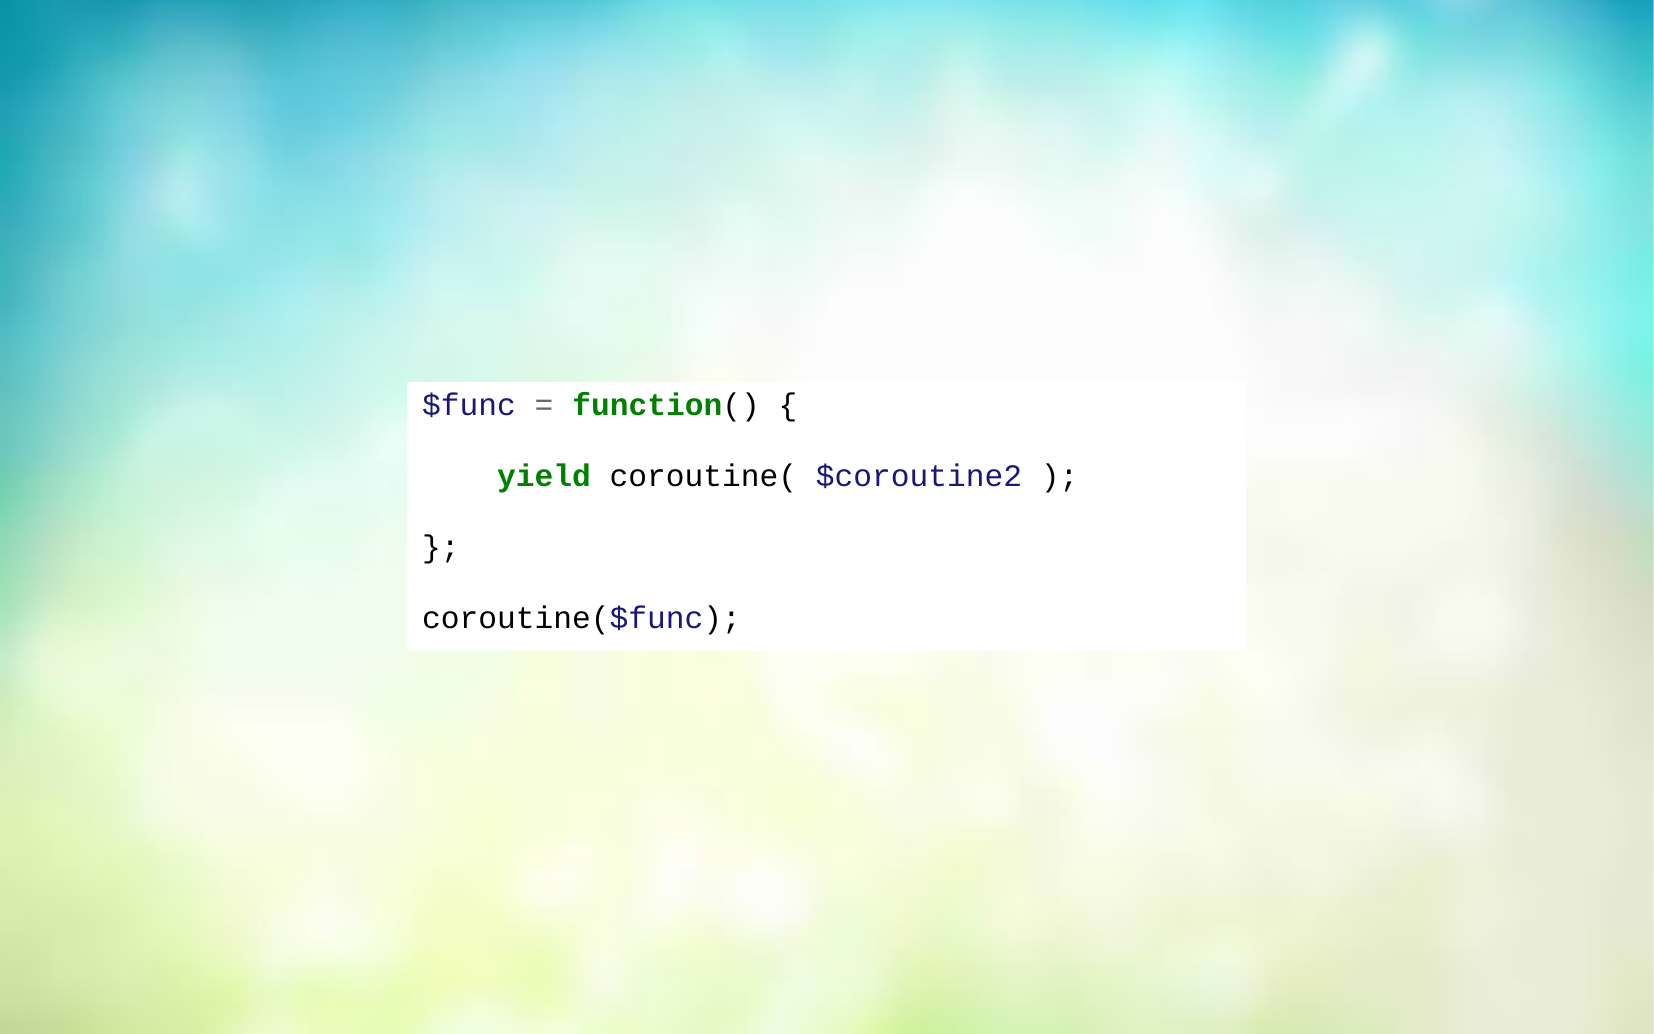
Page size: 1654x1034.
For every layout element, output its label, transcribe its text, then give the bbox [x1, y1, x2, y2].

picture [0, 0, 1654, 1034]
text_box $func = function() { yield coroutine( $coroutine2 ); }; coroutine($func); [407, 382, 1247, 651]
